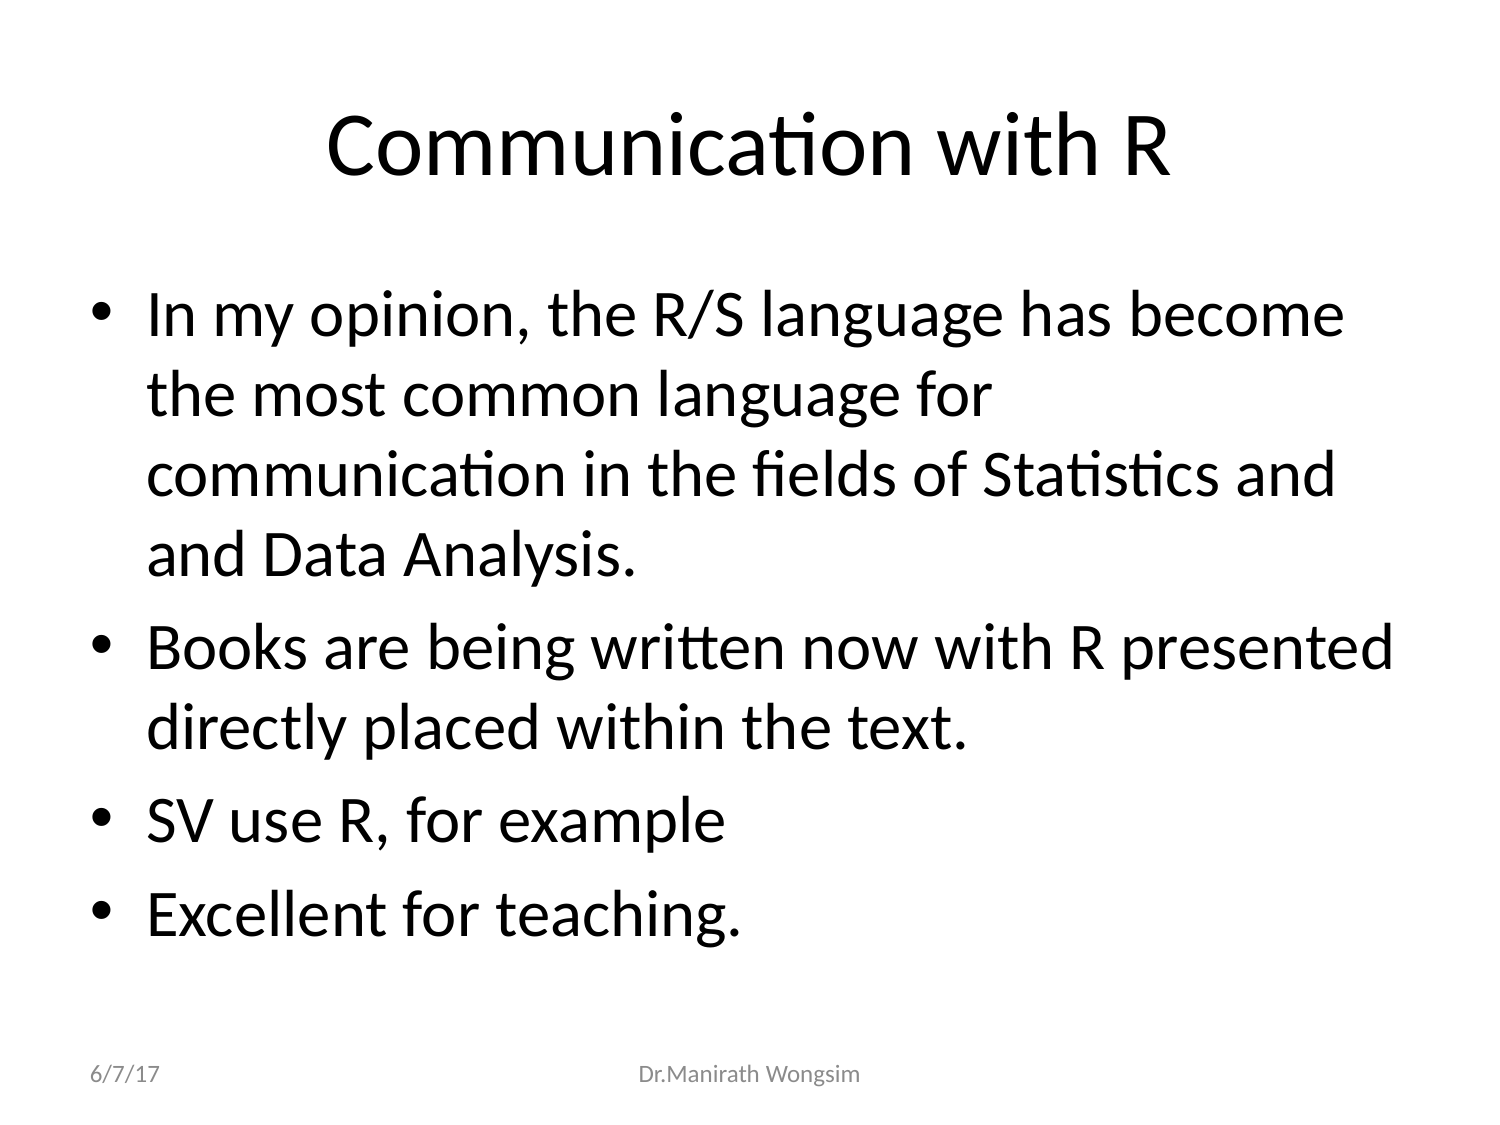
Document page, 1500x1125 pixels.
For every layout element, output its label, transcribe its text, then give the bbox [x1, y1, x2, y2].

text_box 06/07/2017 [74, 1042, 425, 1103]
text_box Dr.Manirath Wongsim [512, 1042, 988, 1103]
text_box In my opinion, the R/S language has become the most common language for communication in the fields of Statistics and and Data Analysis. Books are being written now with R presented directly placed within the text. SV use R, for example Excellent for teaching. [75, 262, 1425, 1005]
text_box Communication with R [75, 45, 1425, 233]
